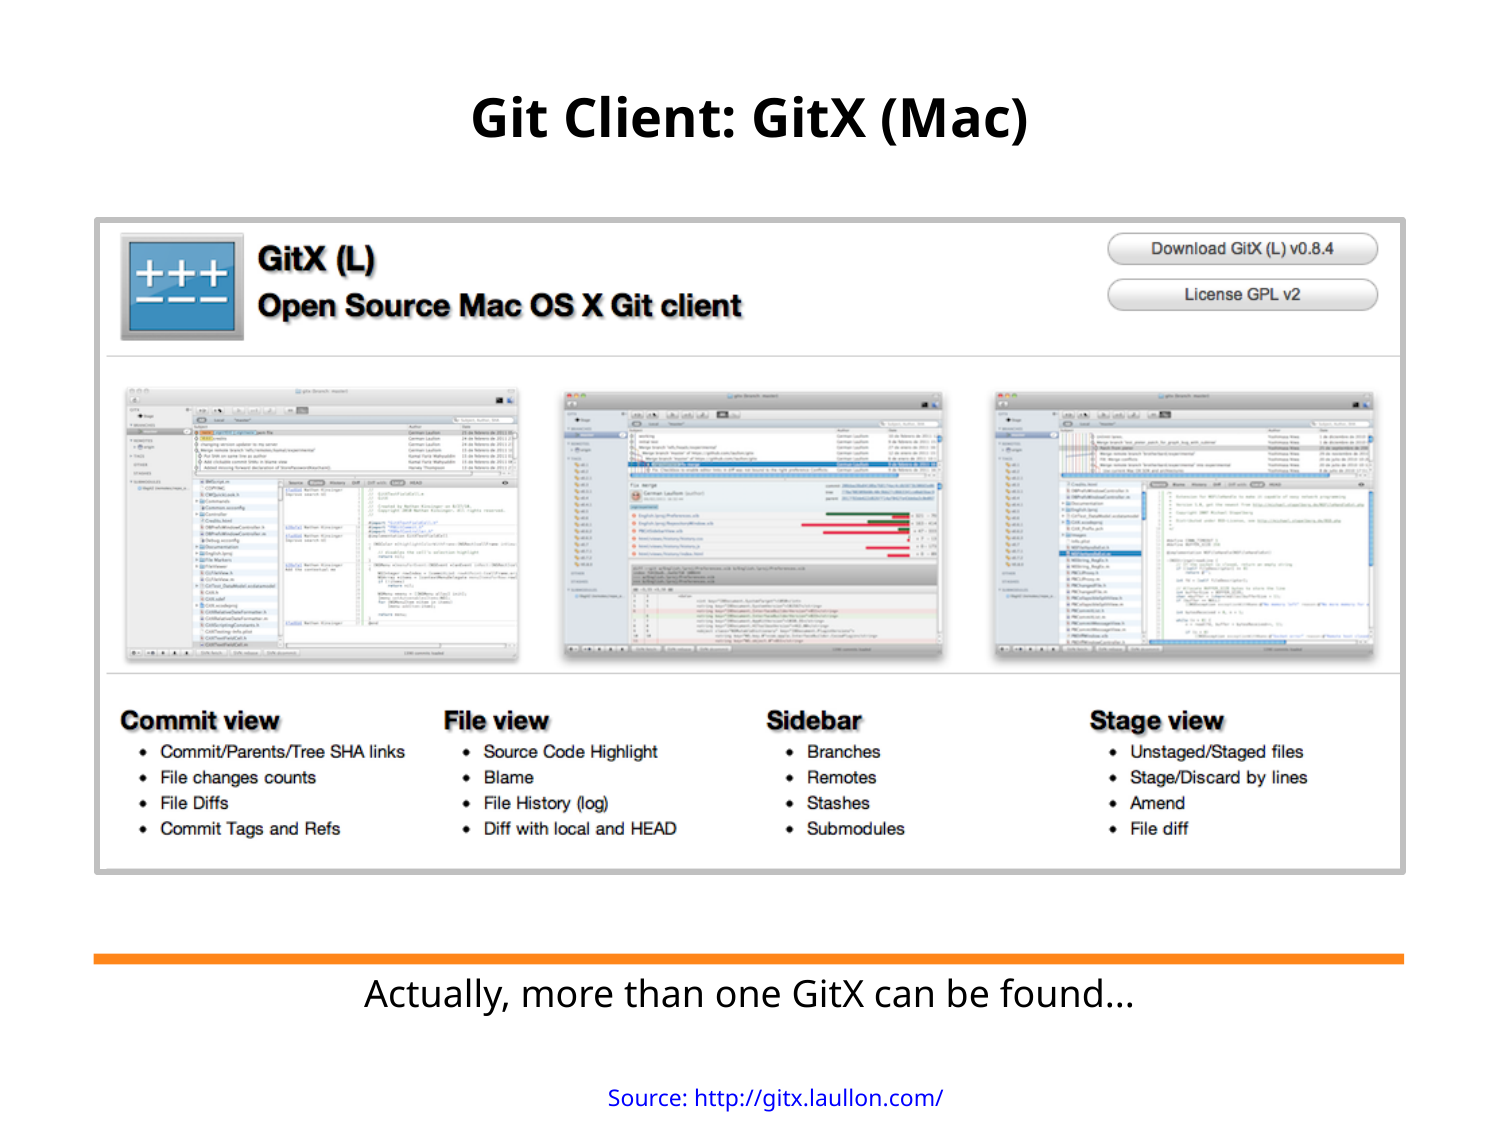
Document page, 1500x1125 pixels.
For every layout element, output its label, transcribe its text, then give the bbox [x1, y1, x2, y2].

text_box Source: http://gitx.laullon.com/ [593, 1074, 907, 1115]
text_box Actually, more than one GitX can be found... [184, 960, 1316, 1020]
title Git Client: GitX (Mac) [75, 44, 1426, 188]
picture [0, 0, 1500, 1125]
